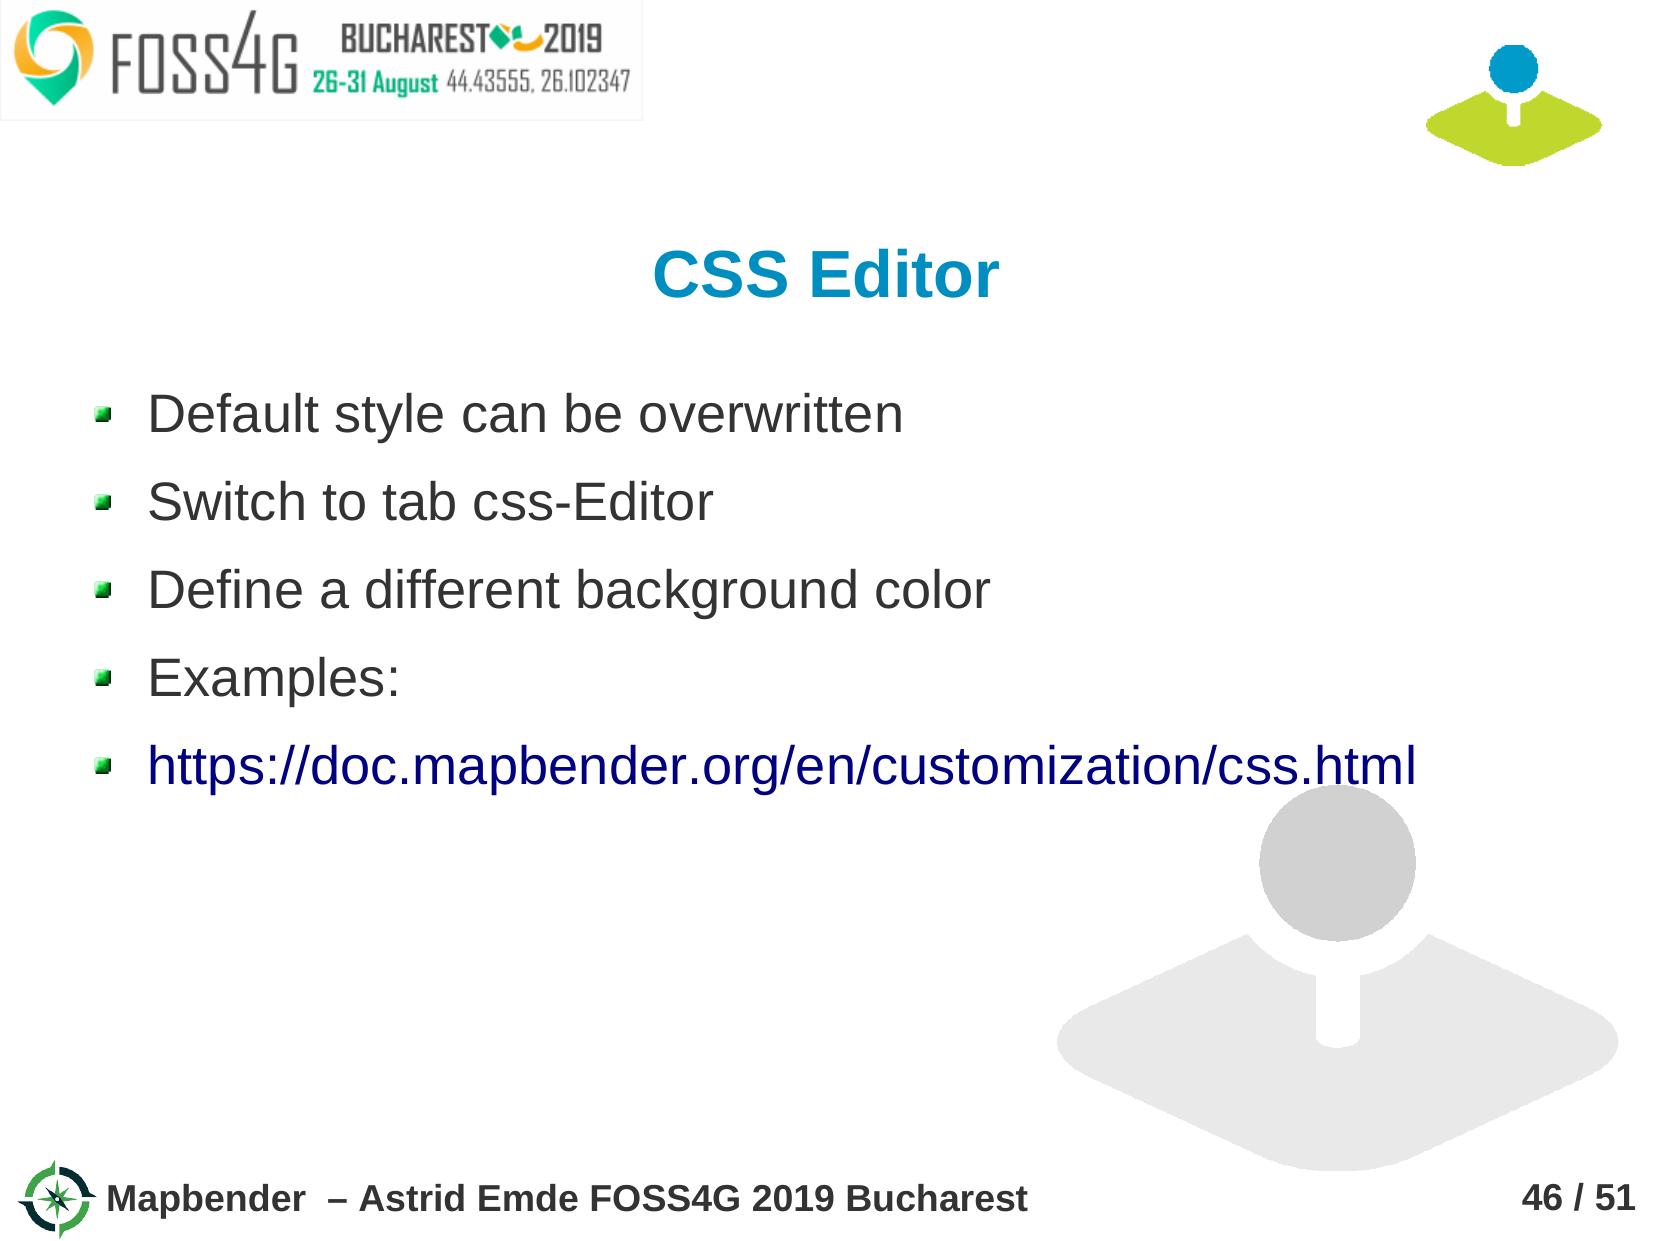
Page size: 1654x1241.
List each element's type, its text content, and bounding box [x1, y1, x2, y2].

title CSS Editor [82, 208, 1571, 342]
picture [16, 1158, 98, 1240]
picture [0, 0, 643, 121]
list Default style can be overwritten Switch to tab css-Editor Define a different background color Examples: https://doc.mapbender.org/en/customization/css.html [76, 383, 1565, 1188]
picture [1426, 45, 1604, 166]
